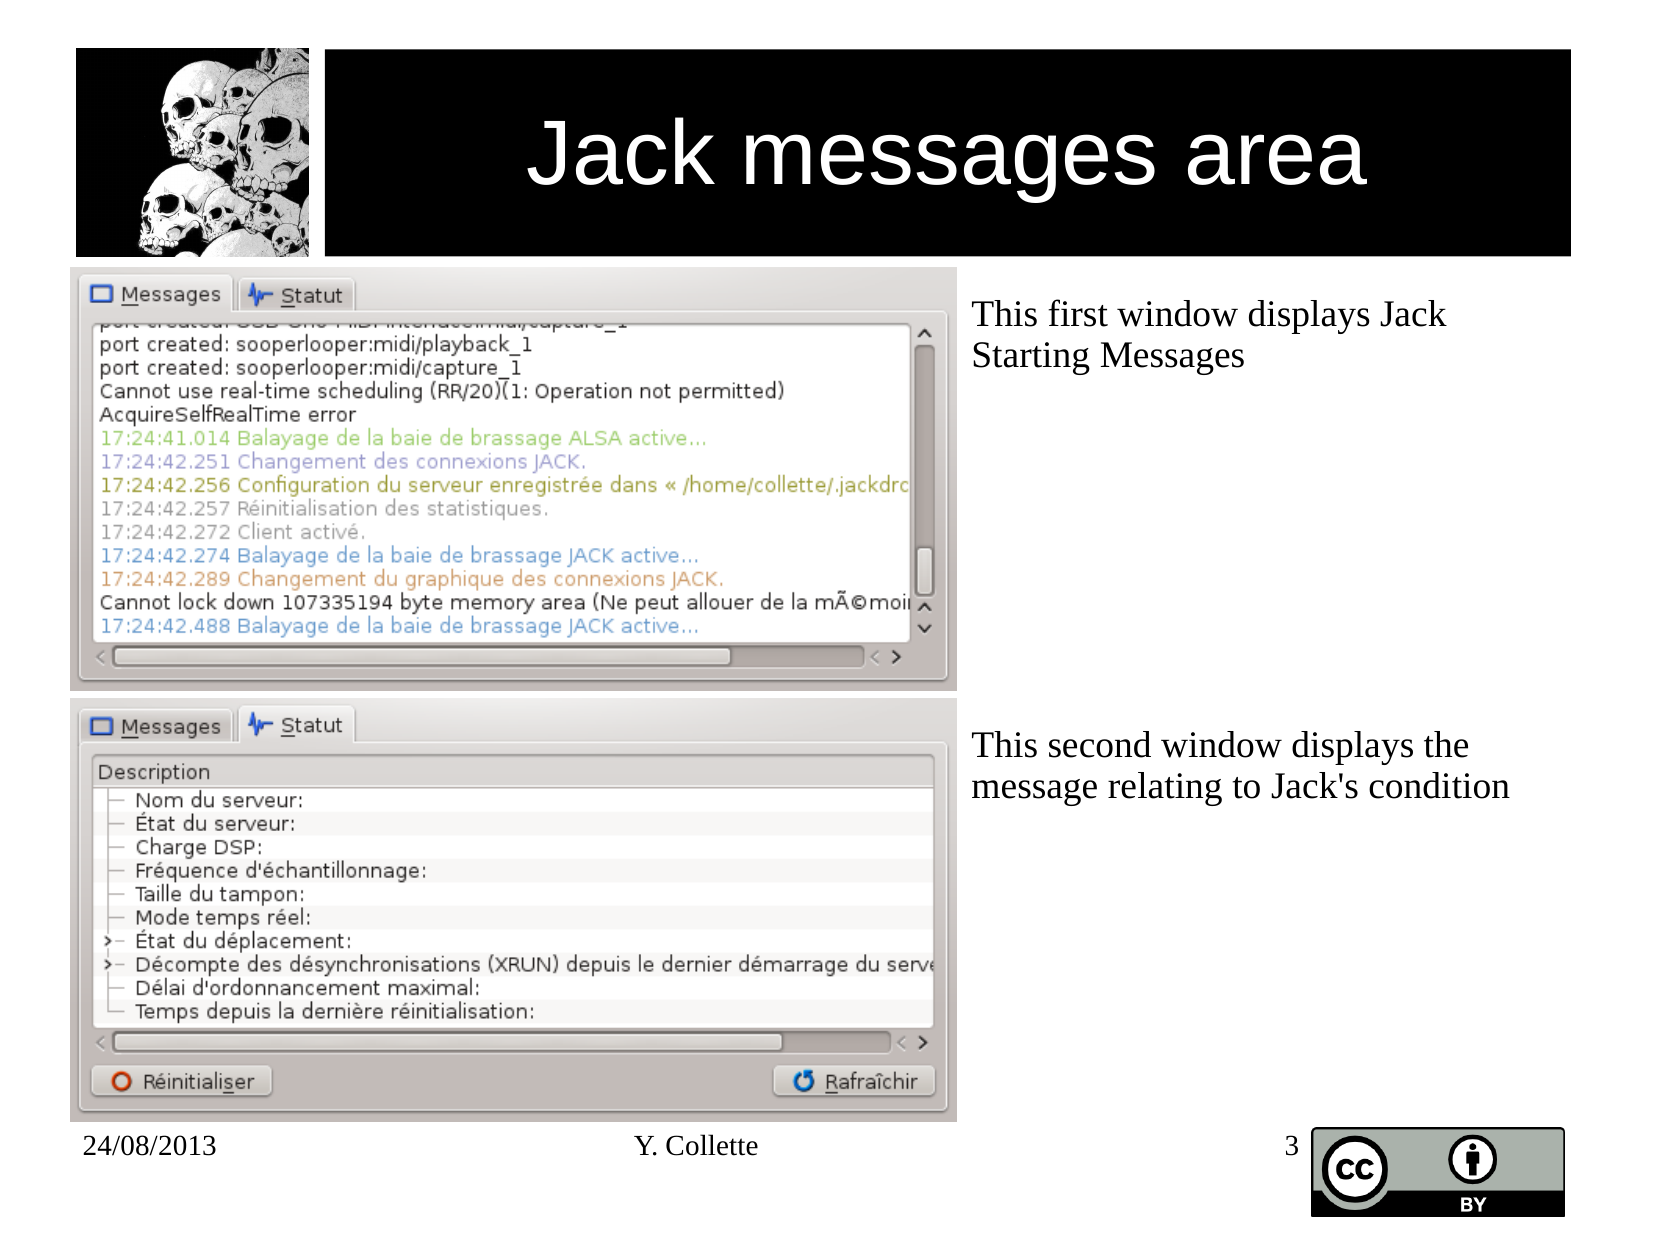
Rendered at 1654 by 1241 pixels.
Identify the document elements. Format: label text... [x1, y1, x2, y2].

picture [76, 48, 309, 257]
picture [70, 698, 957, 1123]
text_box This first window displays Jack Starting Messages [956, 285, 1560, 384]
picture [1311, 1127, 1565, 1217]
picture [70, 267, 957, 691]
title Jack messages area [324, 49, 1571, 257]
text_box This second window displays the message relating to Jack's condition [956, 716, 1560, 815]
